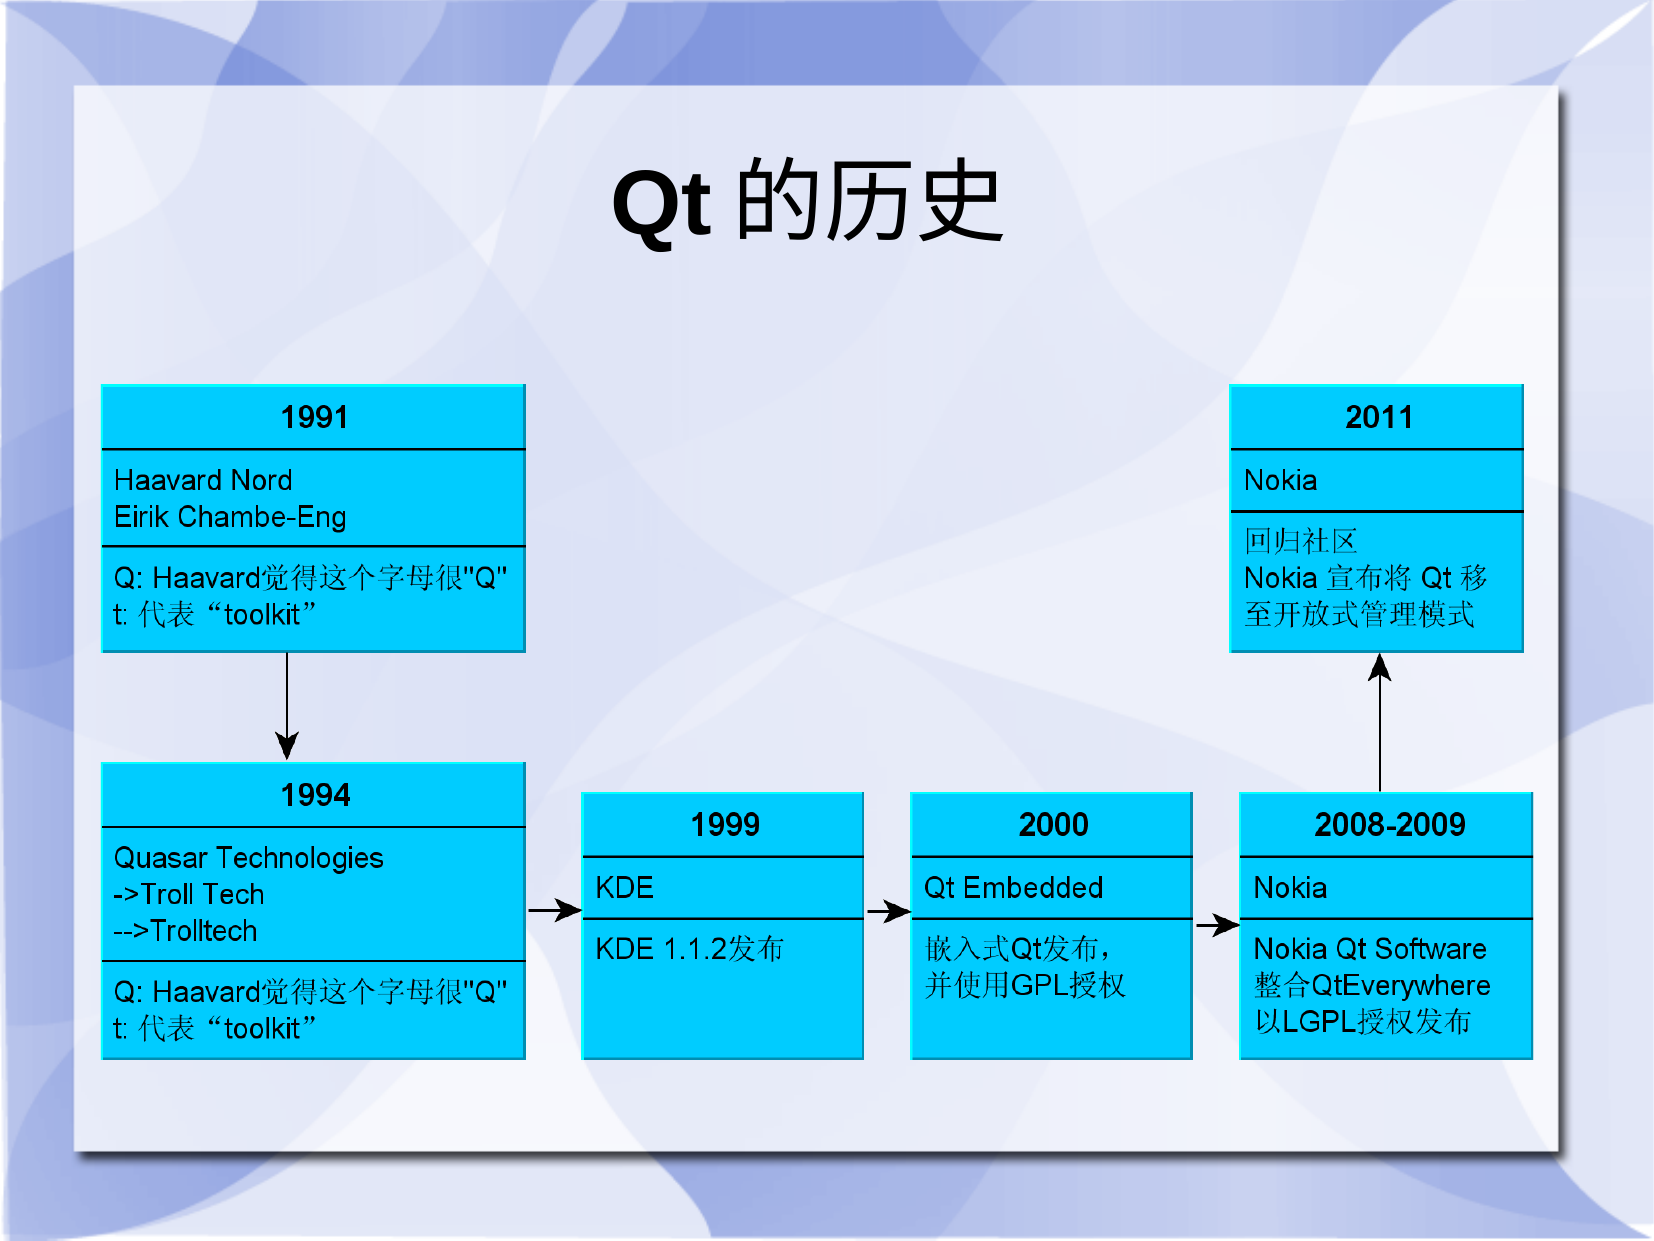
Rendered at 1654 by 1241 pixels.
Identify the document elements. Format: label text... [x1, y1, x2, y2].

picture [0, 0, 1654, 1241]
title Qt的历史 [82, 90, 1536, 298]
